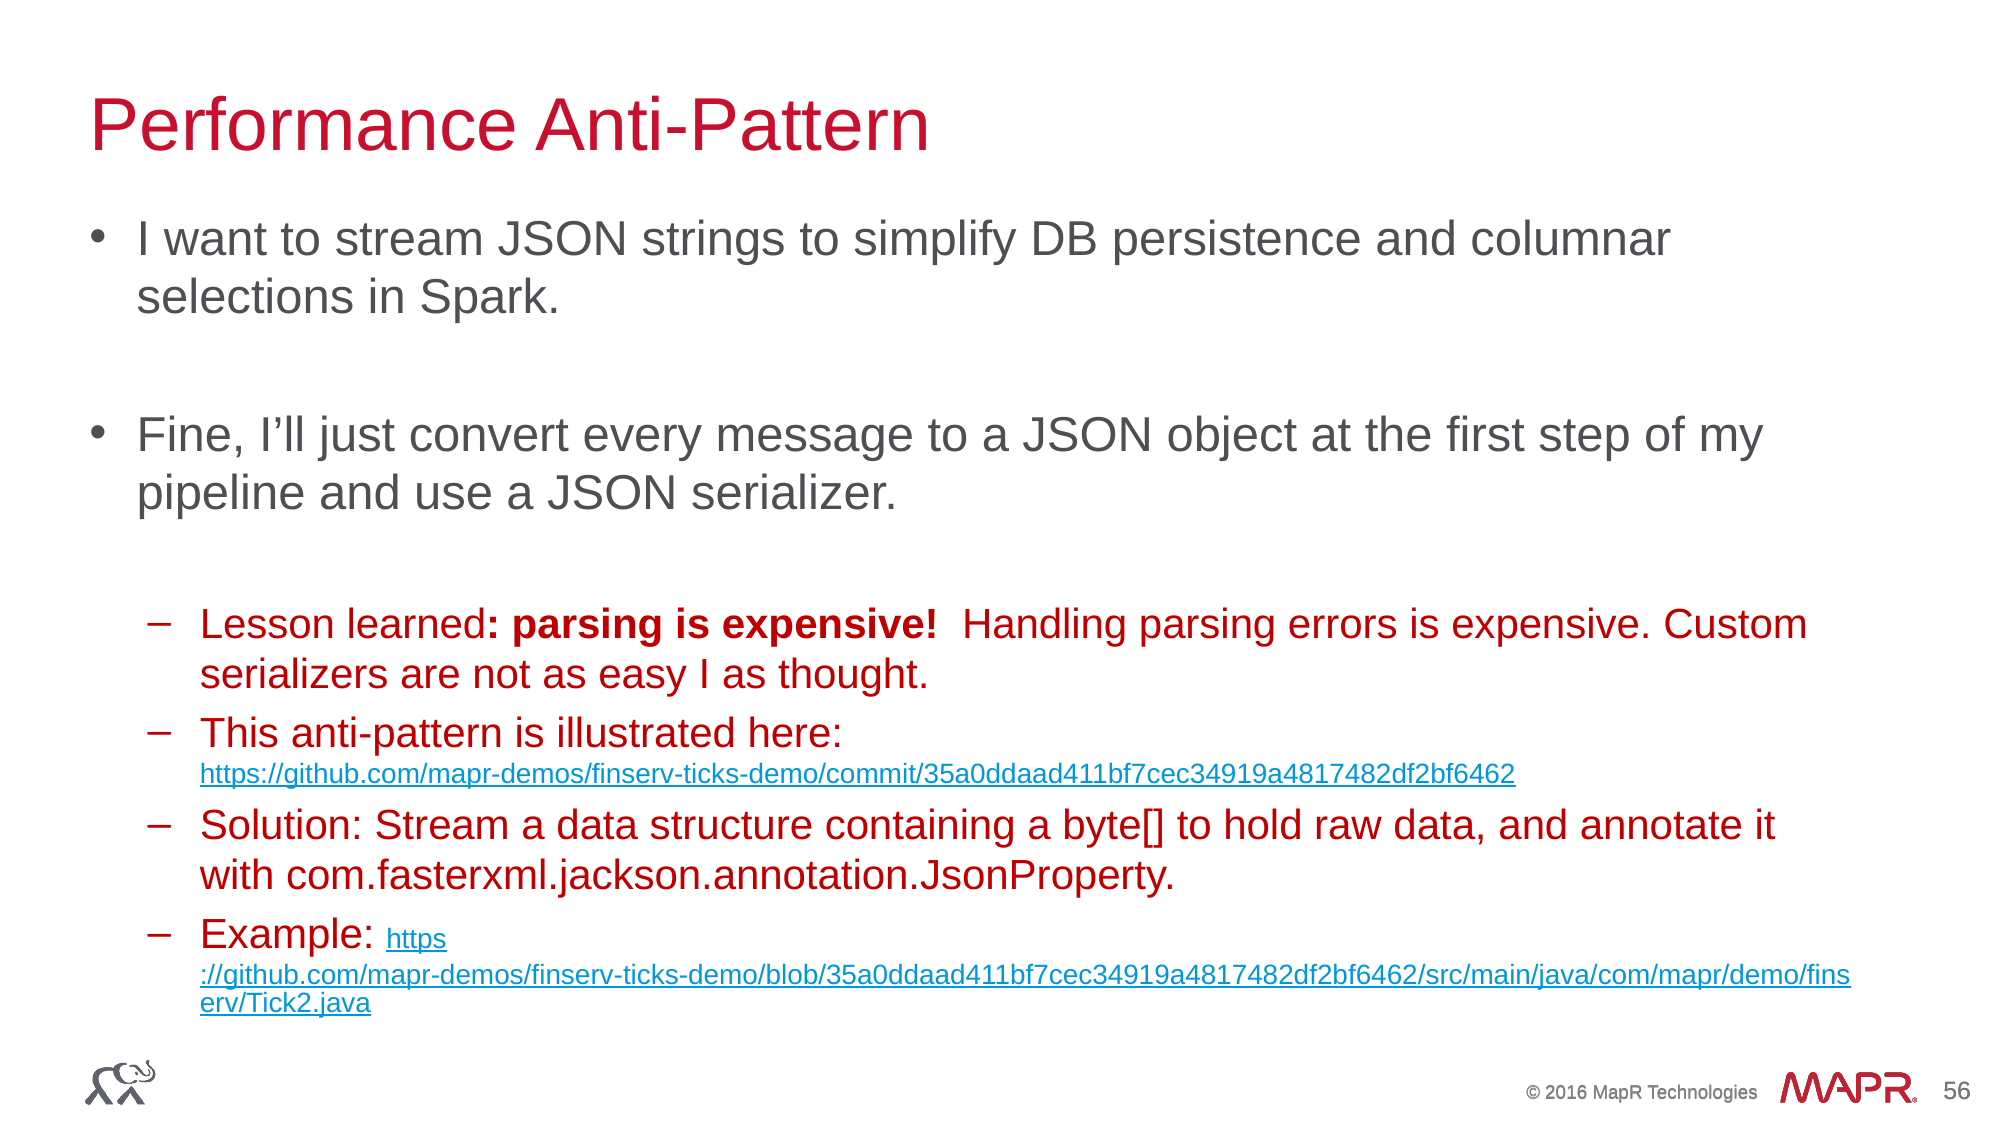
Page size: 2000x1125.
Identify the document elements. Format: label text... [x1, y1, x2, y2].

list I want to stream JSON strings to simplify DB persistence and columnar selections in Spark. Fine, I’ll just convert every message to a JSON object at the first step of my pipeline and use a JSON serializer. Lesson learned: parsing is expensive! Handling parsing errors is expensive. Custom serializers are not as easy I as thought. This anti-pattern is illustrated here: https://github.com/mapr-demos/finserv-ticks-demo/commit/35a0ddaad411bf7cec34919a4817482df2bf6462 Solution: Stream a data structure containing a byte[] to hold raw data, and annotate it with com.fasterxml.jackson.annotation.JsonProperty. Example: https://github.com/mapr-demos/finserv-ticks-demo/blob/35a0ddaad411bf7cec34919a4817482df2bf6462/src/main/java/com/mapr/demo/finserv/Tick2.java [69, 196, 1869, 1005]
title Performance Anti-Pattern [69, 45, 1869, 196]
picture [75, 1038, 167, 1125]
